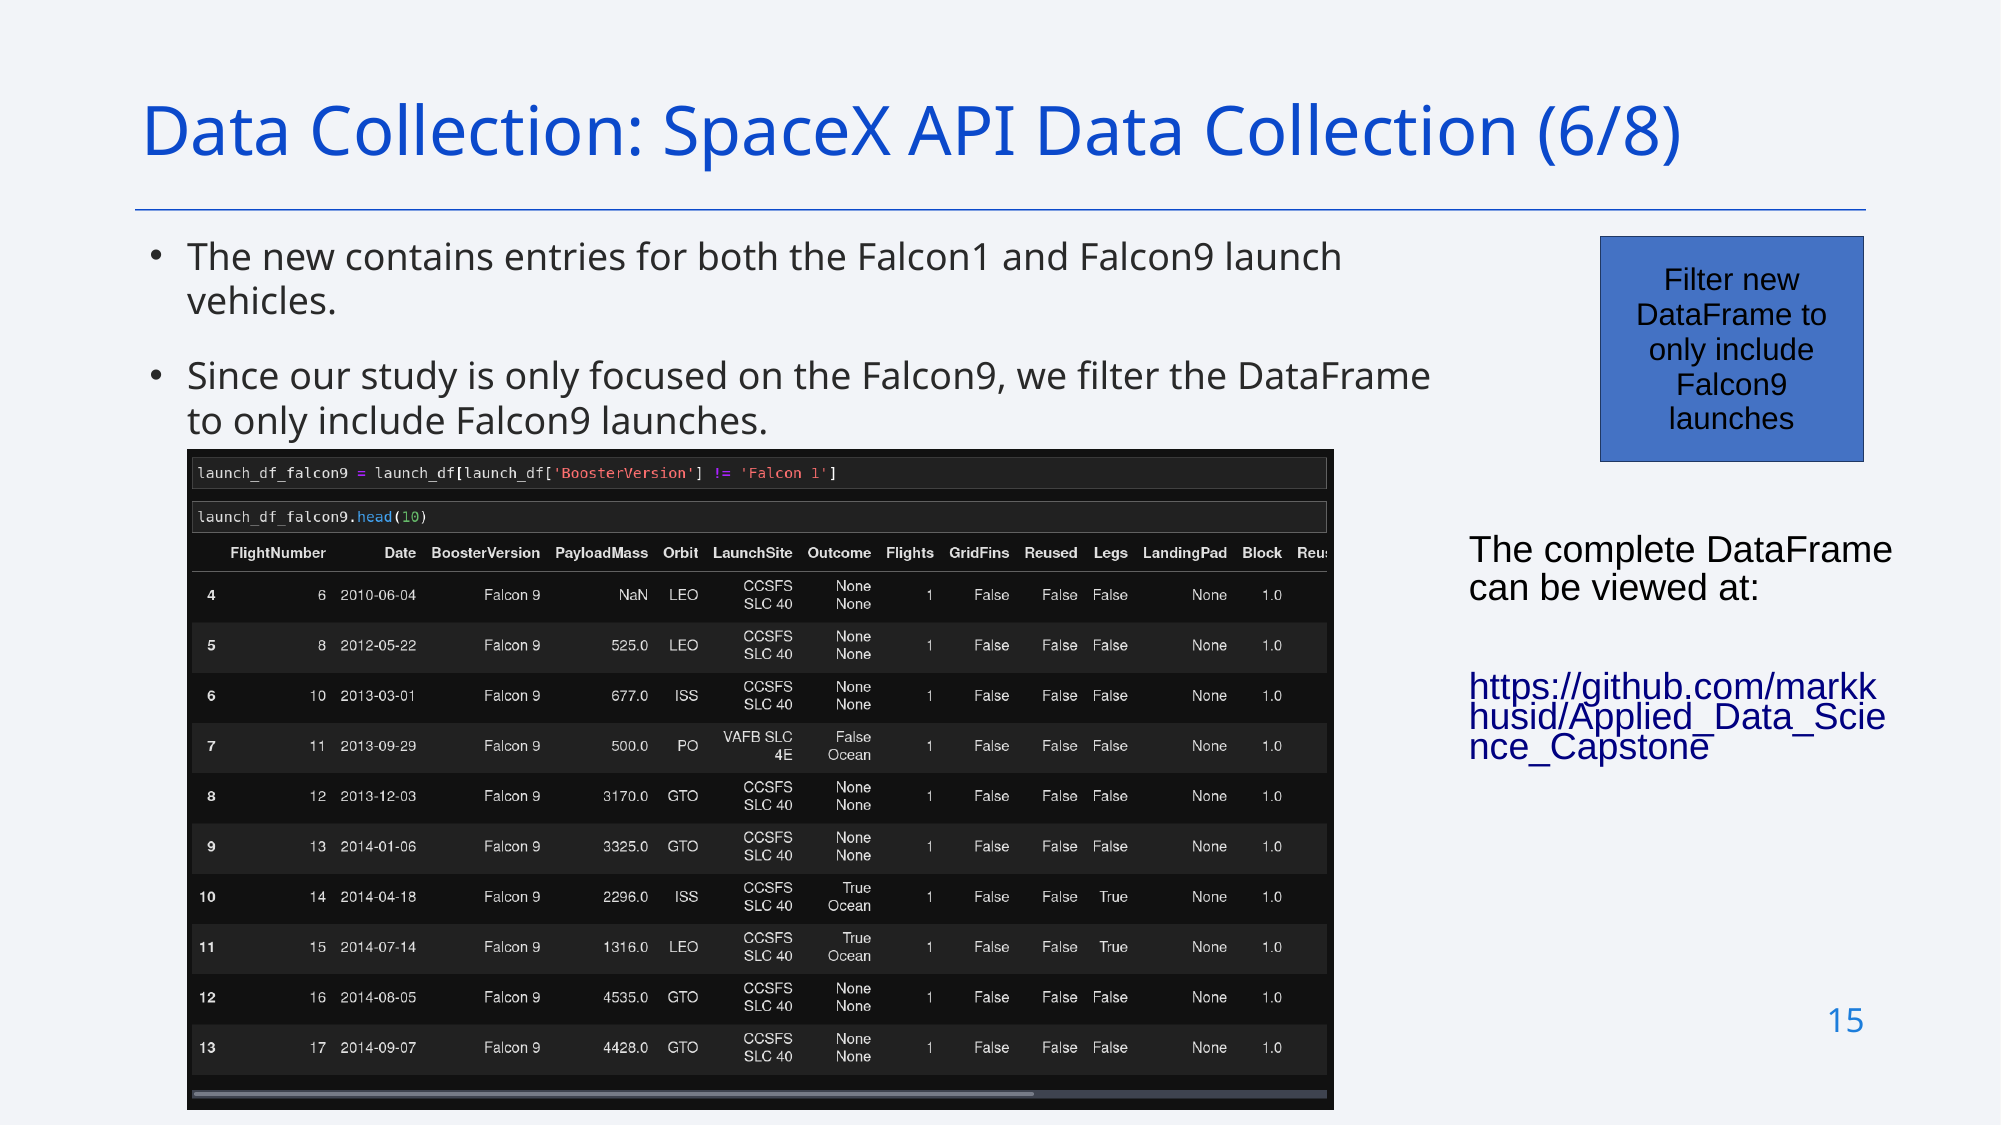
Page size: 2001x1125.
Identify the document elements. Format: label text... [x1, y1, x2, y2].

text_box Filter new DataFrame to only include Falcon9 launches [1600, 236, 1864, 462]
list The new contains entries for both the Falcon1 and Falcon9 launch vehicles. Since our study is only focused on the Falcon9, we filter the DataFrame to only include Falcon9 launches. [134, 224, 1463, 488]
text_box The complete DataFrame can be viewed at: https://github.com/markkhusid/Applied_Data_Science_Capstone [1312, 525, 1913, 826]
picture [0, 0, 2001, 1125]
text_box Data Collection: SpaceX API Data Collection (6/8) [126, 88, 1852, 179]
